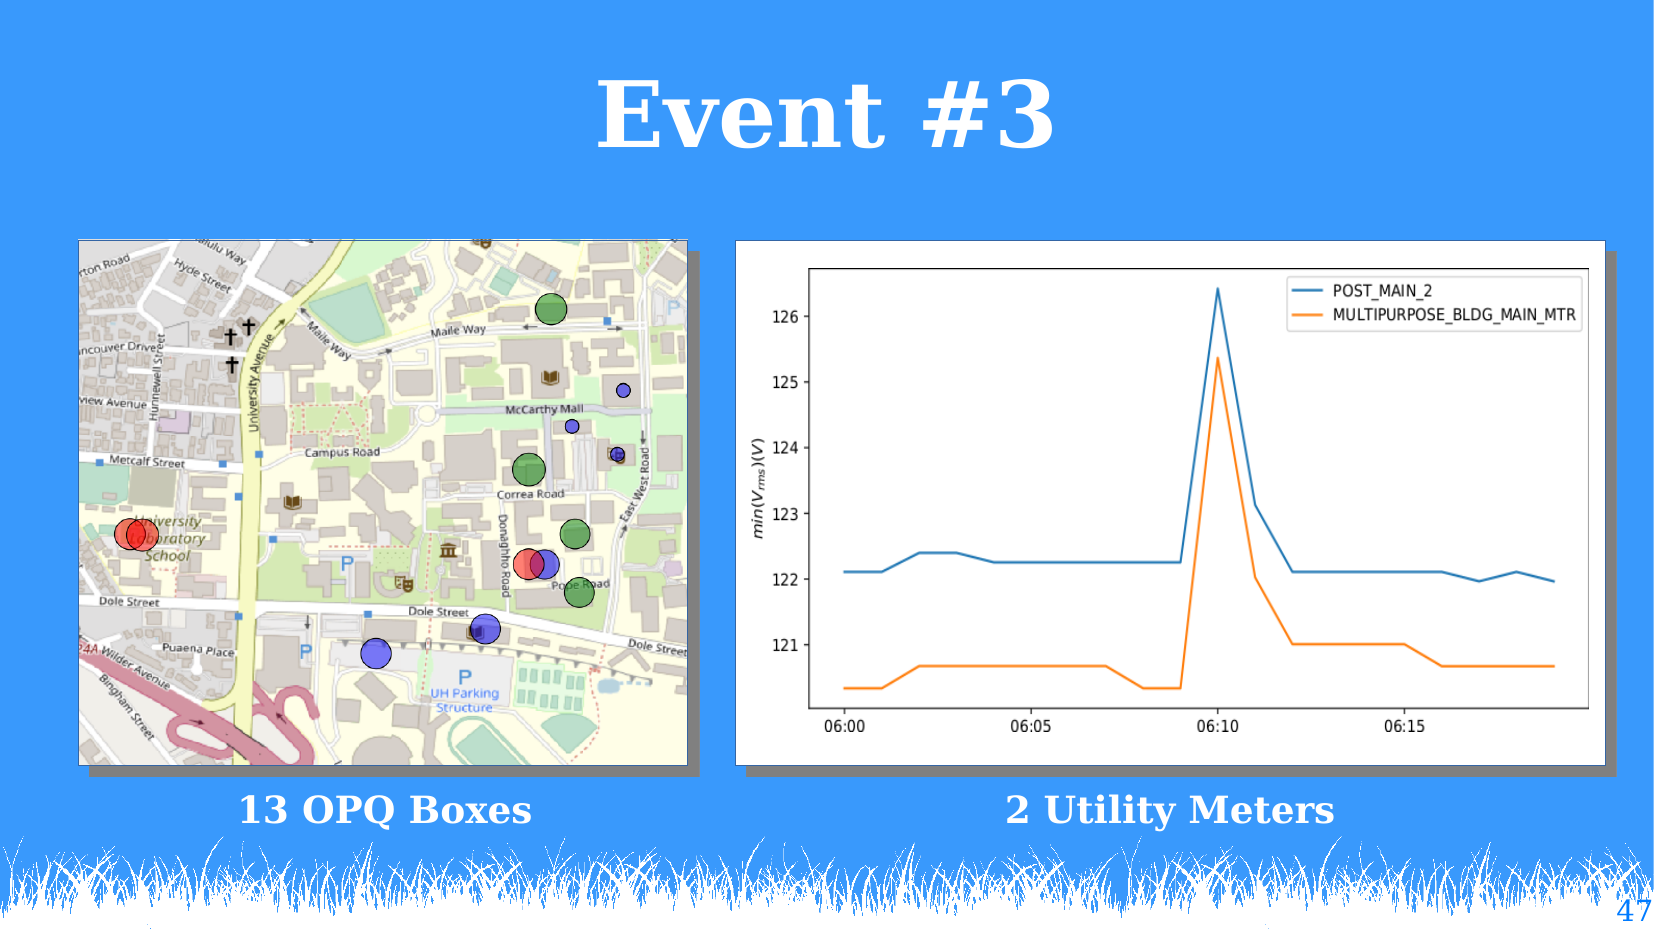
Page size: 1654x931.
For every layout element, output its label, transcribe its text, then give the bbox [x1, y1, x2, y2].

picture [0, 0, 1654, 931]
title Event #3 [82, 37, 1571, 193]
text_box 13 OPQ Boxes [222, 781, 598, 841]
text_box [735, 240, 1606, 766]
text_box 2 Utility Meters [990, 781, 1366, 841]
